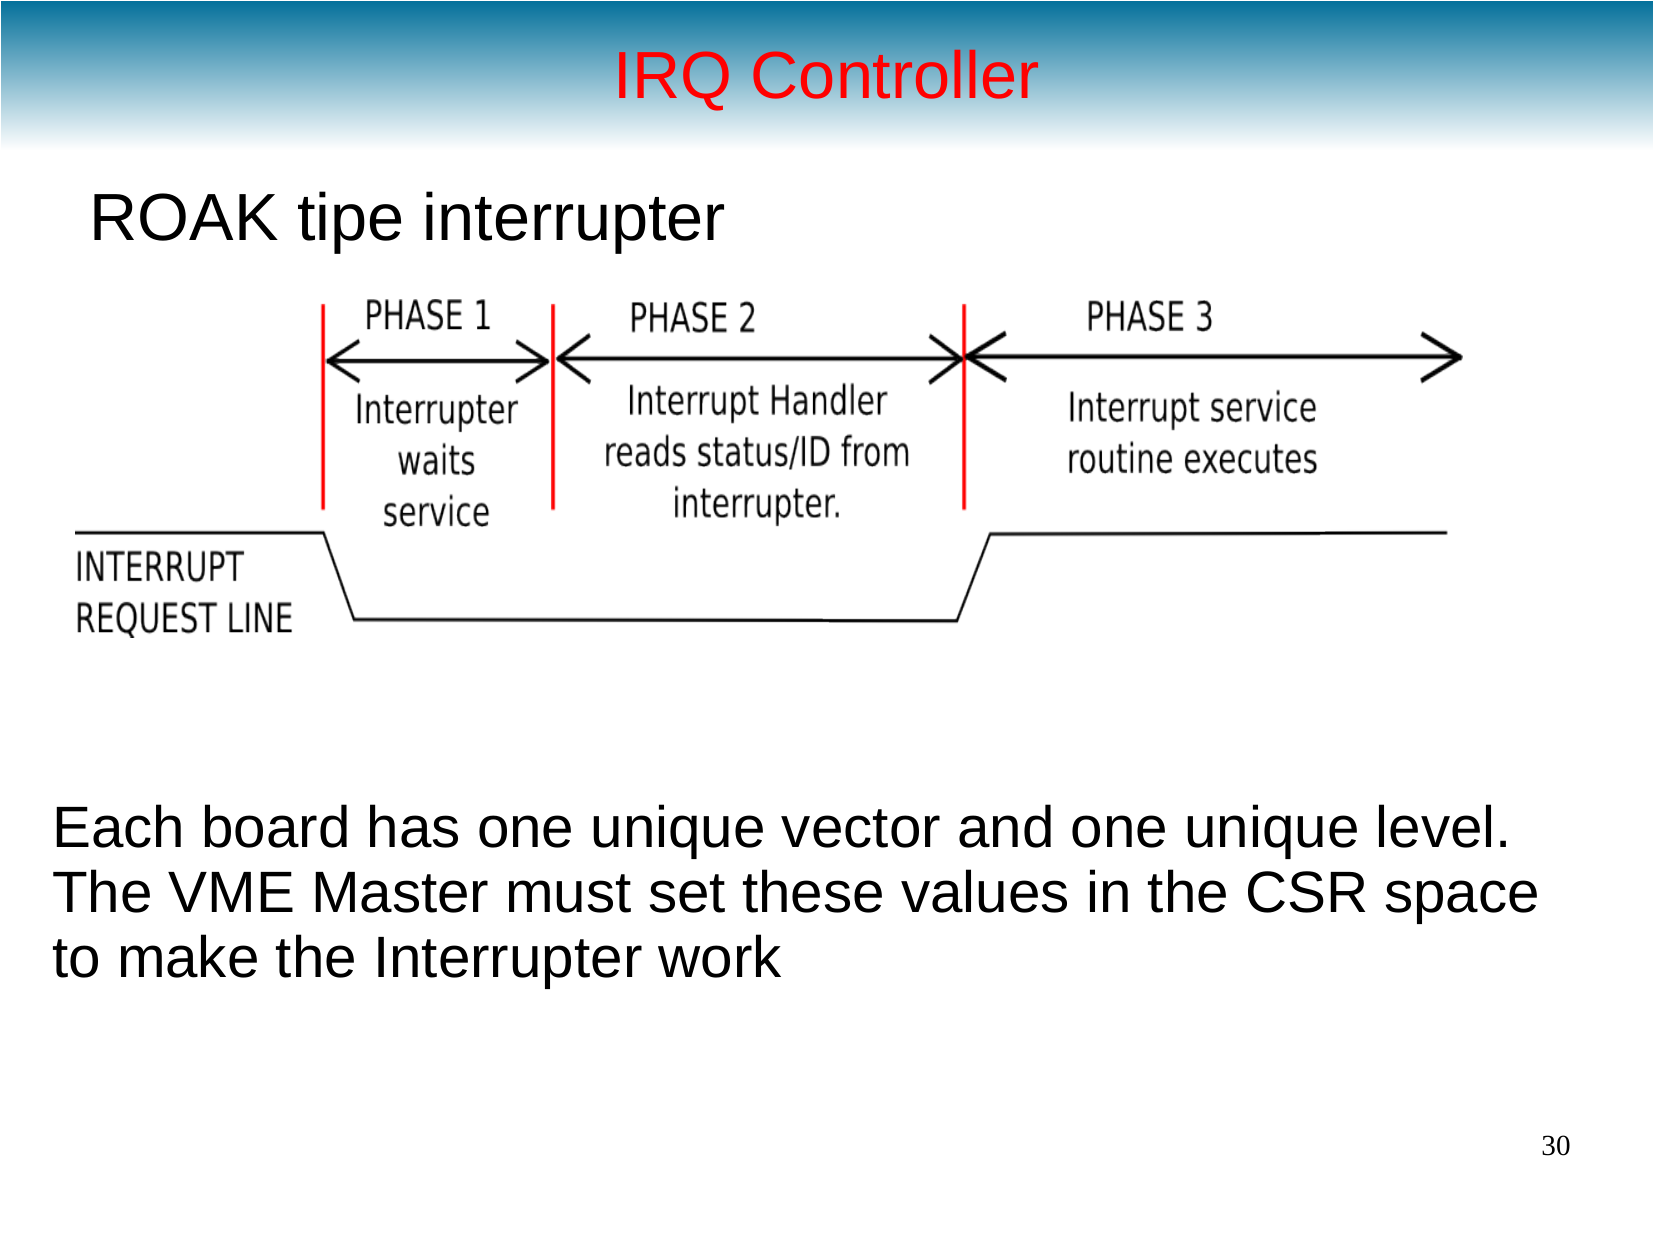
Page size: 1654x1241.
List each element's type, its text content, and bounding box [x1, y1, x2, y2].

text_box IRQ Controller [0, 0, 1654, 151]
text_box Each board has one unique vector and one unique level. The VME Master must set these values in the CSR space to make the Interrupter work [37, 787, 1576, 1013]
text_box ROAK tipe interrupter [75, 172, 744, 263]
picture [75, 299, 1463, 638]
